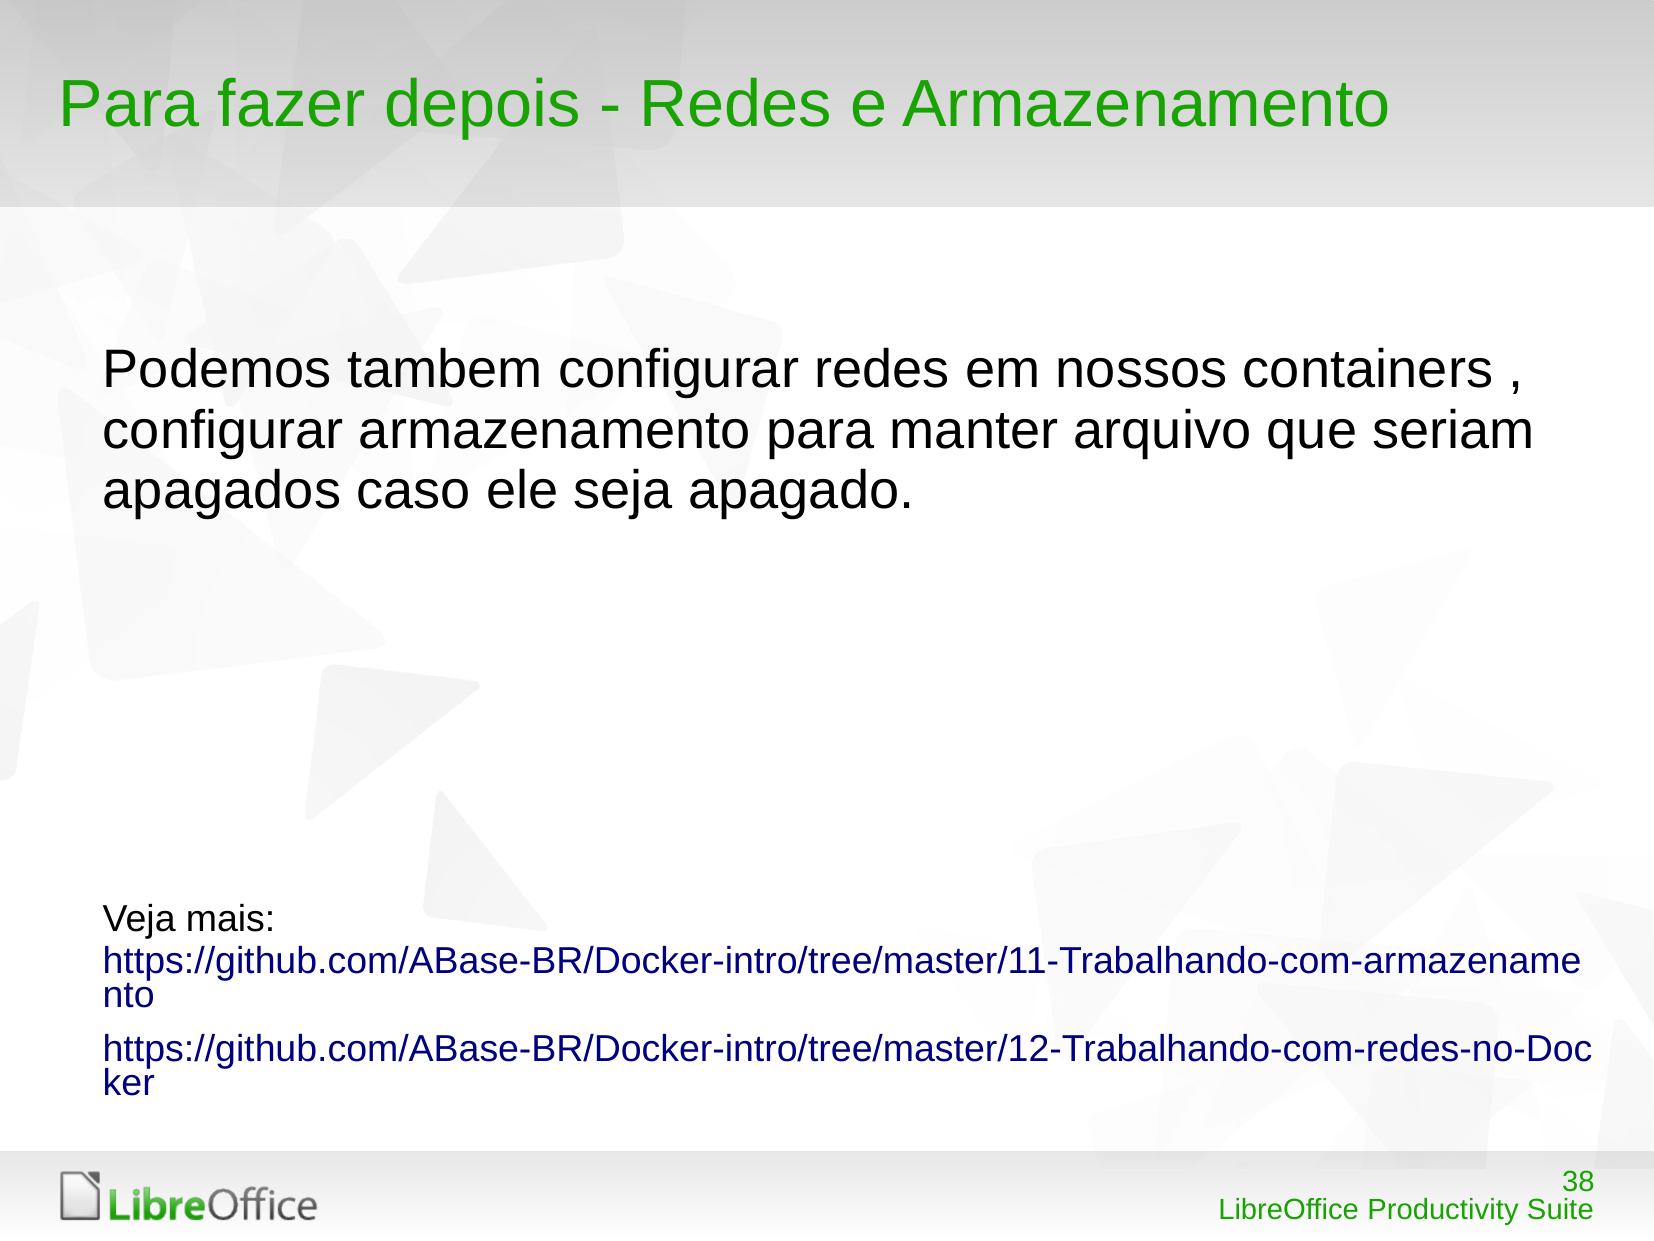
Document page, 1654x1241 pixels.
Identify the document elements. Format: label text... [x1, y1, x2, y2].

title Para fazer depois - Redes e Armazenamento [59, 29, 1595, 178]
picture [0, 0, 783, 931]
picture [41, 1152, 337, 1240]
list Podemos tambem configurar redes em nossos containers , configurar armazenamento para manter arquivo que seriam apagados caso ele seja apagado. Veja mais: https://github.com/ABase-BR/Docker-intro/tree/master/11-Trabalhando-com-armazenamento https://github.com/ABase-BR/Docker-intro/tree/master/12-Trabalhando-com-redes-no-Docker [59, 265, 1595, 1078]
picture [915, 548, 1654, 1169]
